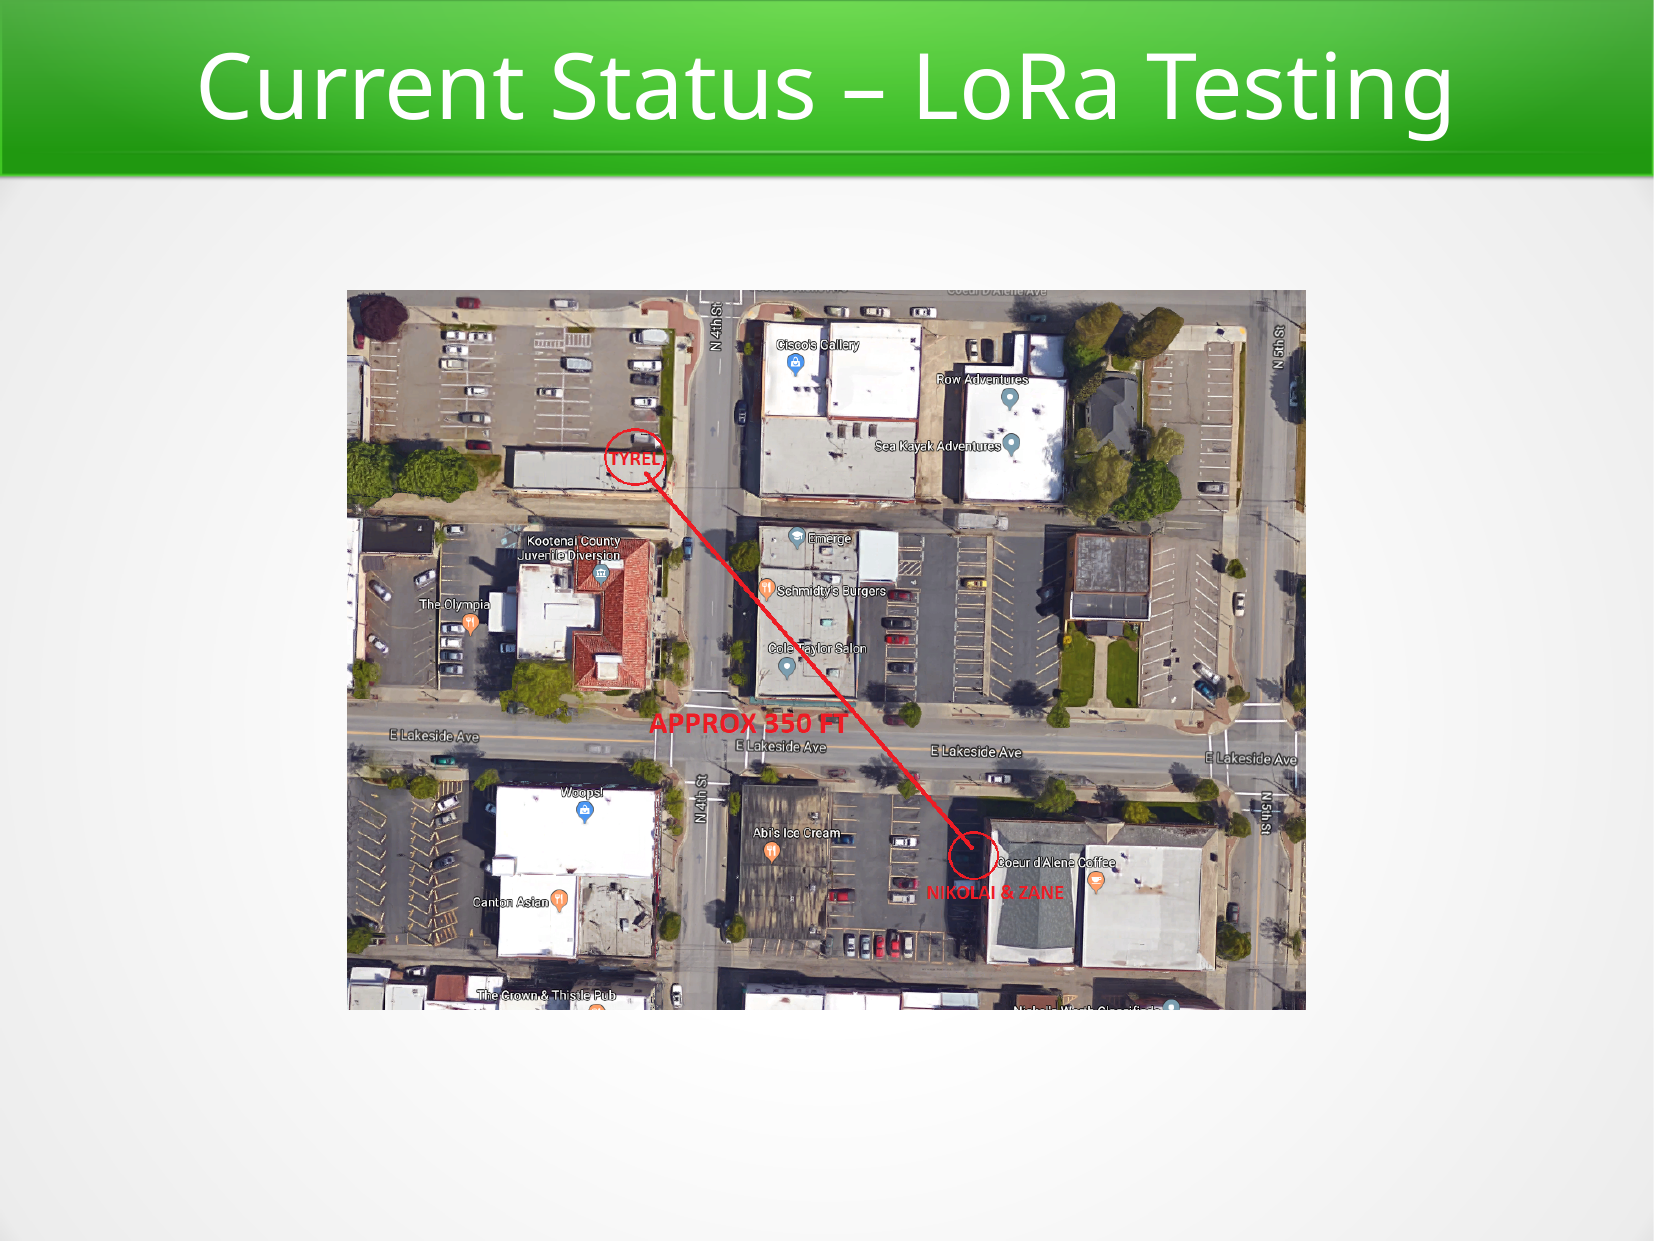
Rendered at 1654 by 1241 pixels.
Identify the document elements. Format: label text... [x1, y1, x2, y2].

title Current Status – LoRa Testing [82, 11, 1571, 154]
picture [0, 0, 1654, 1241]
